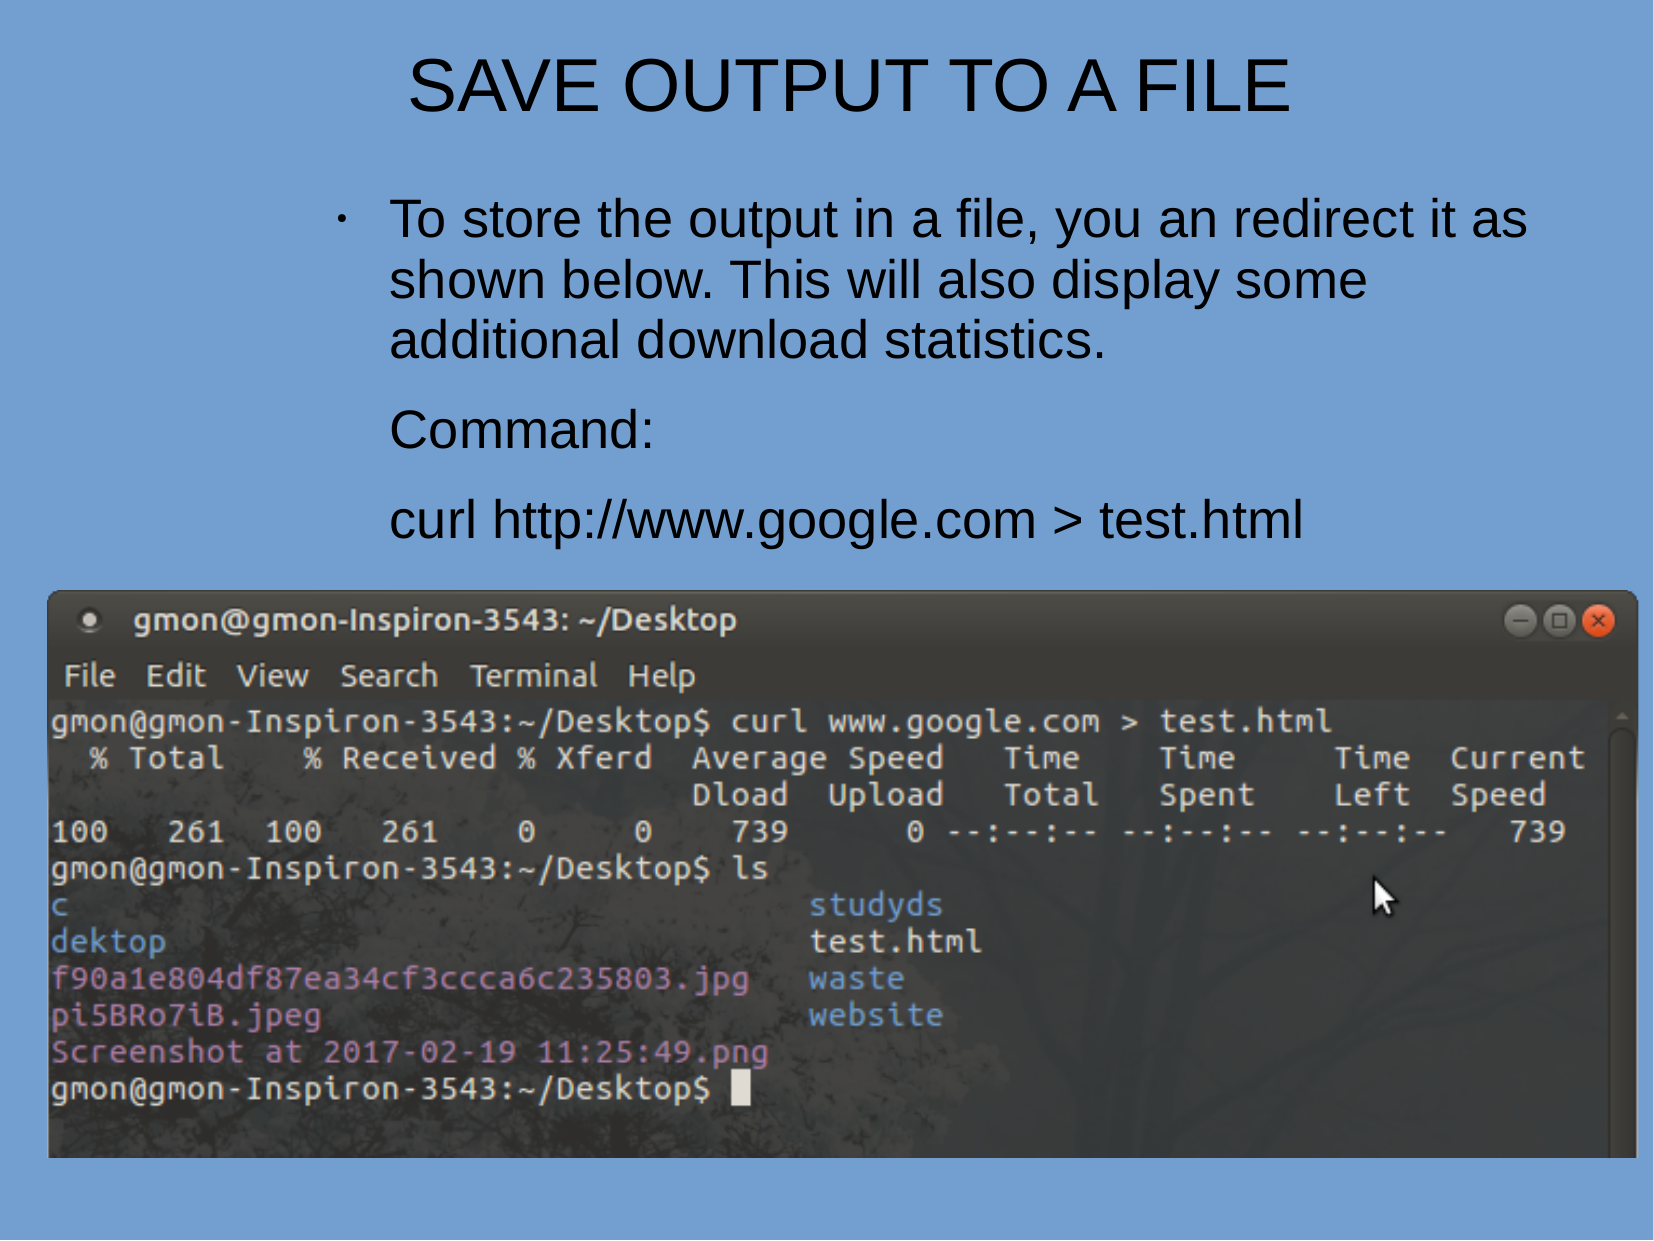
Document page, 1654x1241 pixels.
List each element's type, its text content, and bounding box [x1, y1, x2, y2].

list To store the output in a file, you an redirect it as shown below. This will also display some additional download statistics. Command: curl http://www.google.com > test.html [318, 188, 1571, 590]
picture [47, 590, 1639, 1158]
title SAVE OUTPUT TO A FILE [106, 23, 1595, 231]
